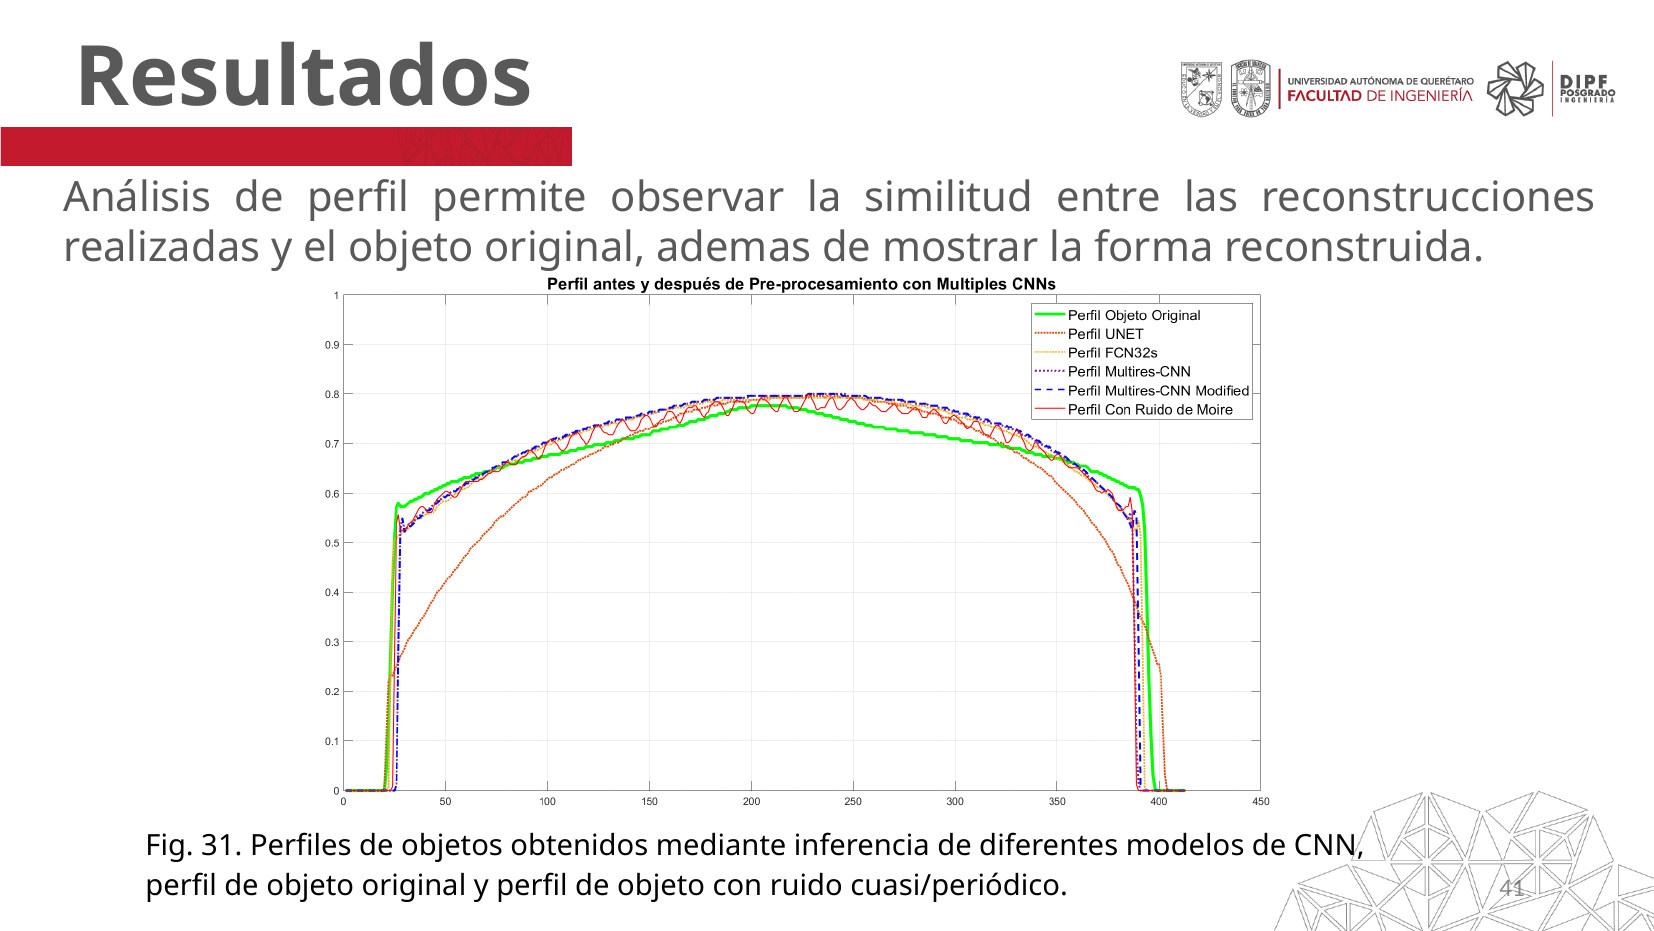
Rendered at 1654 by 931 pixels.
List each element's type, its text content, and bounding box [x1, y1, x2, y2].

text_box Análisis de perfil permite observar la similitud entre las reconstrucciones realizadas y el objeto original, ademas de mostrar la forma reconstruida. [48, 162, 1612, 277]
picture [0, 127, 572, 166]
picture [324, 276, 1654, 931]
text_box Resultados [54, 11, 572, 127]
picture [1176, 54, 1620, 133]
text_box Fig. 31. Perfiles de objetos obtenidos mediante inferencia de diferentes modelos de CNN, perfil de objeto original y perfil de objeto con ruido cuasi/periódico. [130, 817, 1418, 891]
